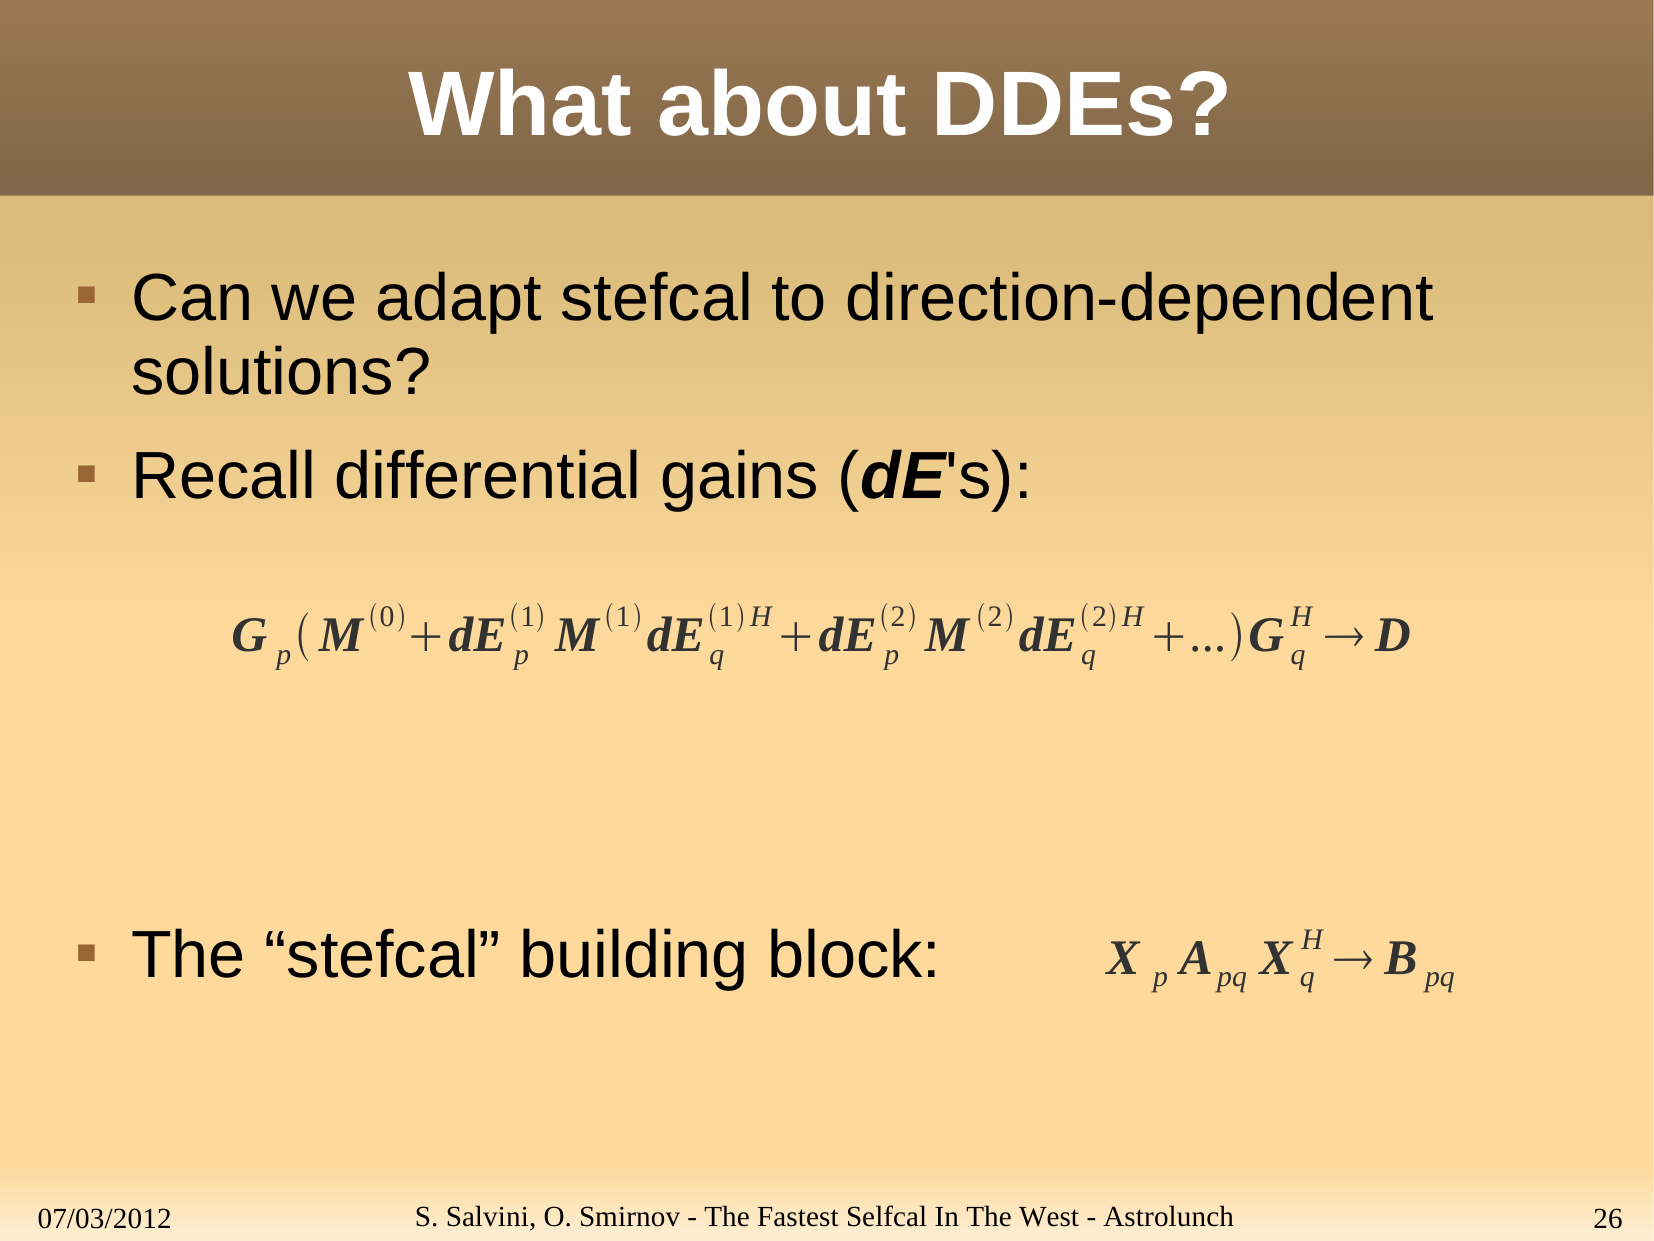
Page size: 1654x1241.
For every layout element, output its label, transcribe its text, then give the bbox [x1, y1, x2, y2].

list Can we adapt stefcal to direction-dependent solutions? Recall differential gains (dE's): The “stefcal” building block: [60, 259, 1549, 1064]
chart [1095, 922, 1461, 993]
chart [225, 600, 1418, 670]
picture [0, 0, 1654, 1241]
title What about DDEs? [76, 7, 1565, 200]
